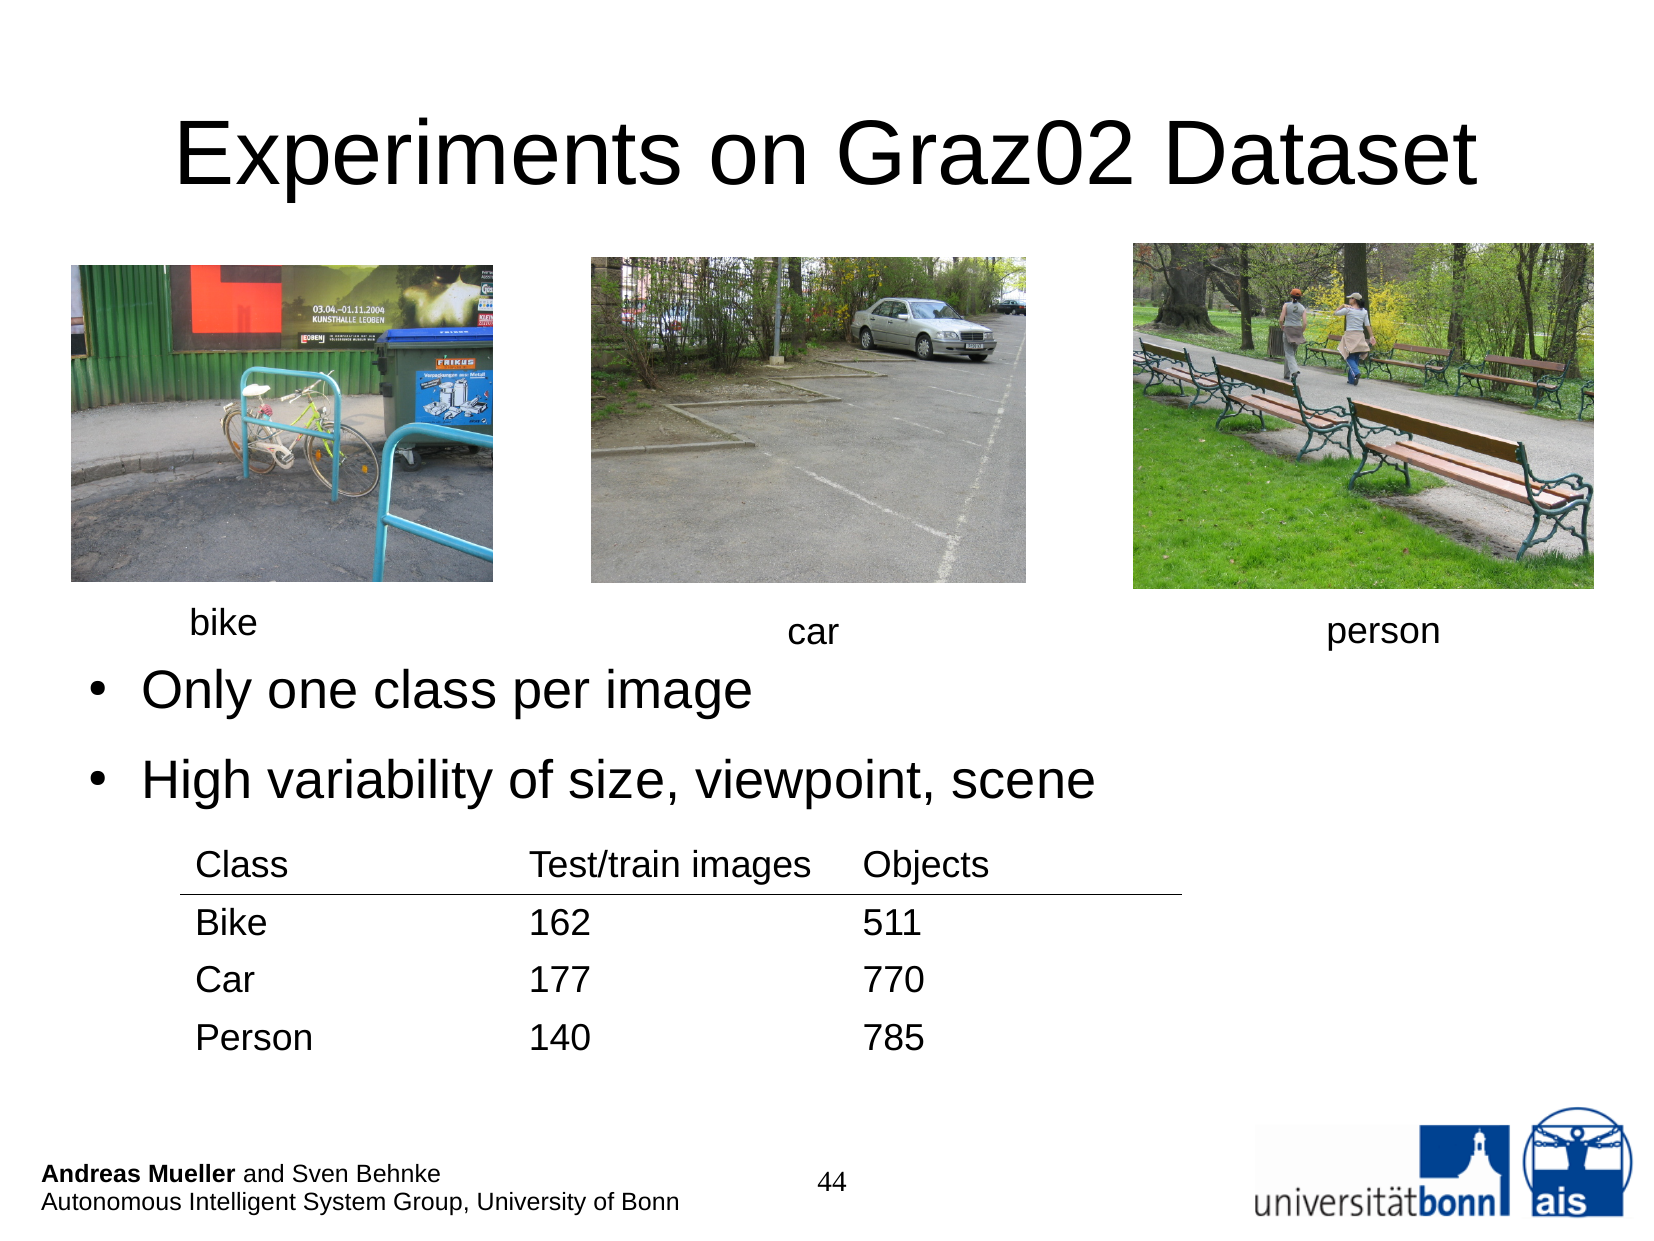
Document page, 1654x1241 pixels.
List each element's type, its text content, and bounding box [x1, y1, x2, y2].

list Only one class per image High variability of size, viewpoint, scene [70, 241, 1559, 1060]
table_cell 140 [514, 1008, 848, 1066]
text_box bike [174, 593, 273, 651]
table_cell 162 [515, 895, 848, 951]
picture [1133, 243, 1594, 589]
table_cell 785 [848, 1008, 1182, 1066]
table_cell Bike [181, 895, 514, 951]
text_box person [1311, 601, 1456, 659]
table_cell Person [180, 1008, 514, 1066]
picture [591, 257, 1026, 583]
picture [71, 265, 493, 582]
table_header Objects [849, 837, 1182, 894]
title Experiments on Graz02 Dataset [82, 49, 1571, 243]
picture [1255, 1106, 1635, 1220]
table_header Class [181, 837, 514, 894]
table_cell 770 [848, 952, 1182, 1008]
text_box car [772, 603, 855, 661]
table_cell Car [180, 952, 514, 1008]
table_cell 511 [849, 895, 1182, 951]
table_cell 177 [514, 952, 848, 1008]
table_header Test/train images [515, 837, 848, 894]
